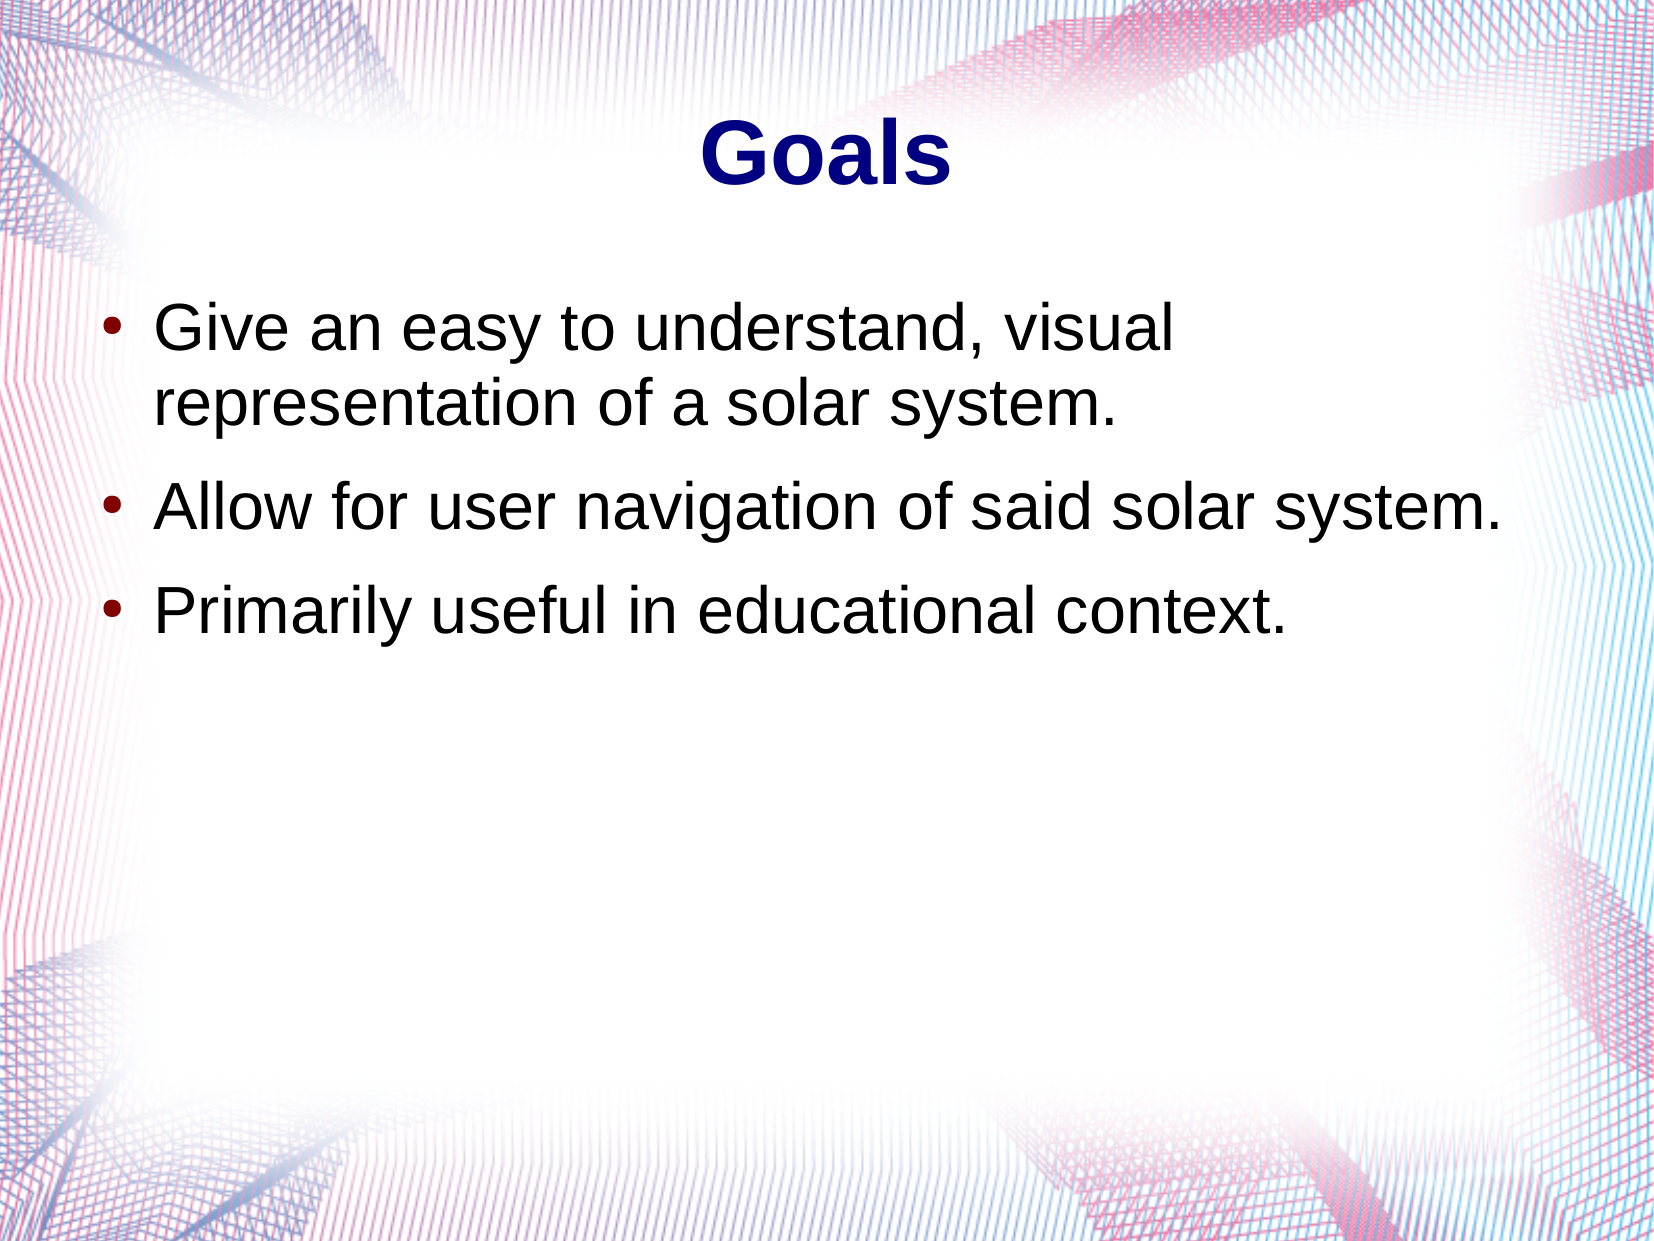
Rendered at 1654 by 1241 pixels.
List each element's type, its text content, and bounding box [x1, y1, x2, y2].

title Goals [82, 49, 1571, 257]
list Give an easy to understand, visual representation of a solar system. Allow for user navigation of said solar system. Primarily useful in educational context. [82, 290, 1571, 1109]
picture [0, 0, 1654, 1241]
